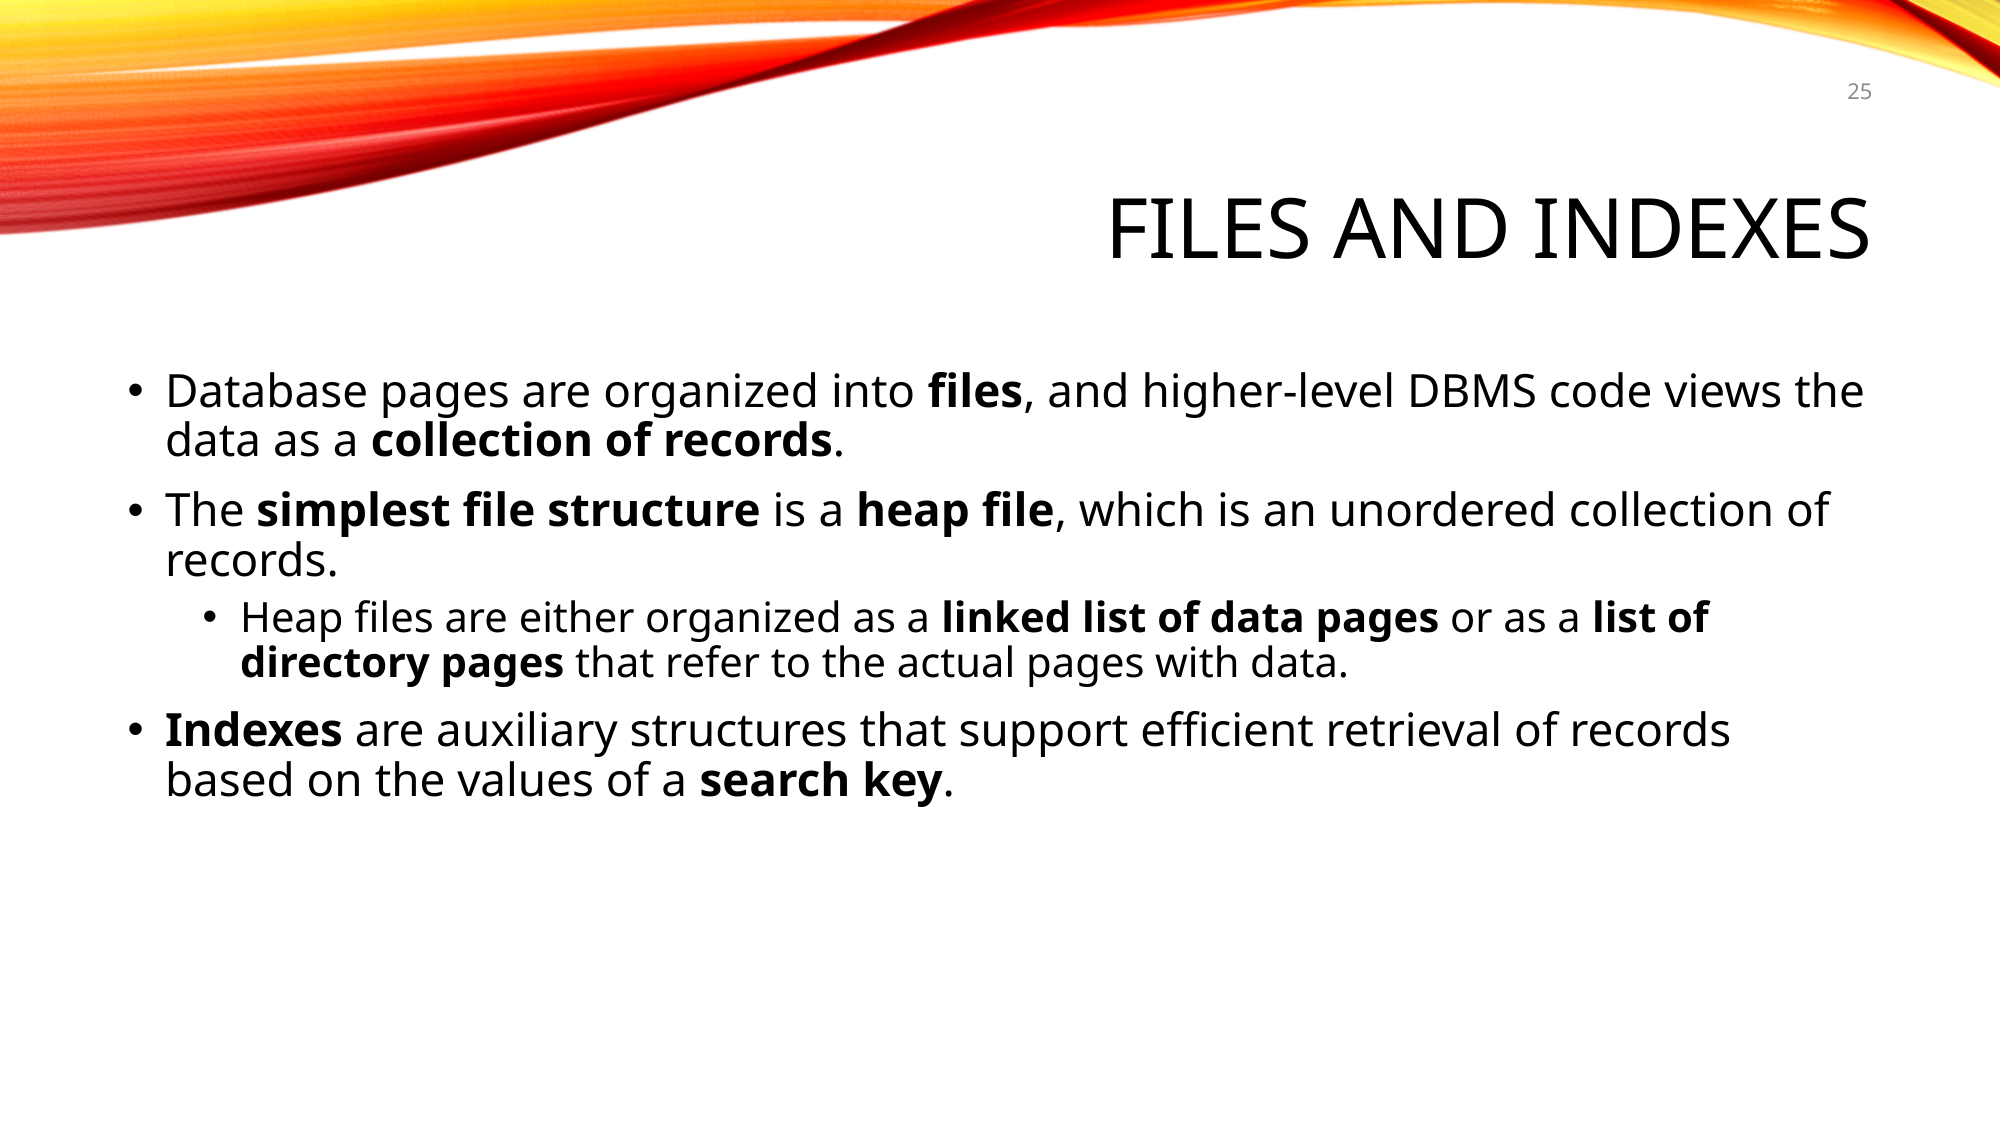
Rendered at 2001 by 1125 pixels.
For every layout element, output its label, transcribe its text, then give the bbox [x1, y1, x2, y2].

list Database pages are organized into files, and higher-level DBMS code views the data as a collection of records. The simplest file structure is a heap file, which is an unordered collection of records. Heap files are either organized as a linked list of data pages or as a list of directory pages that refer to the actual pages with data. Indexes are auxiliary structures that support efficient retrieval of records based on the values of a search key. [112, 360, 1888, 1021]
picture [0, 0, 2000, 237]
title Files and indexes [474, 125, 1888, 338]
slide_number <number> [1437, 62, 1888, 123]
